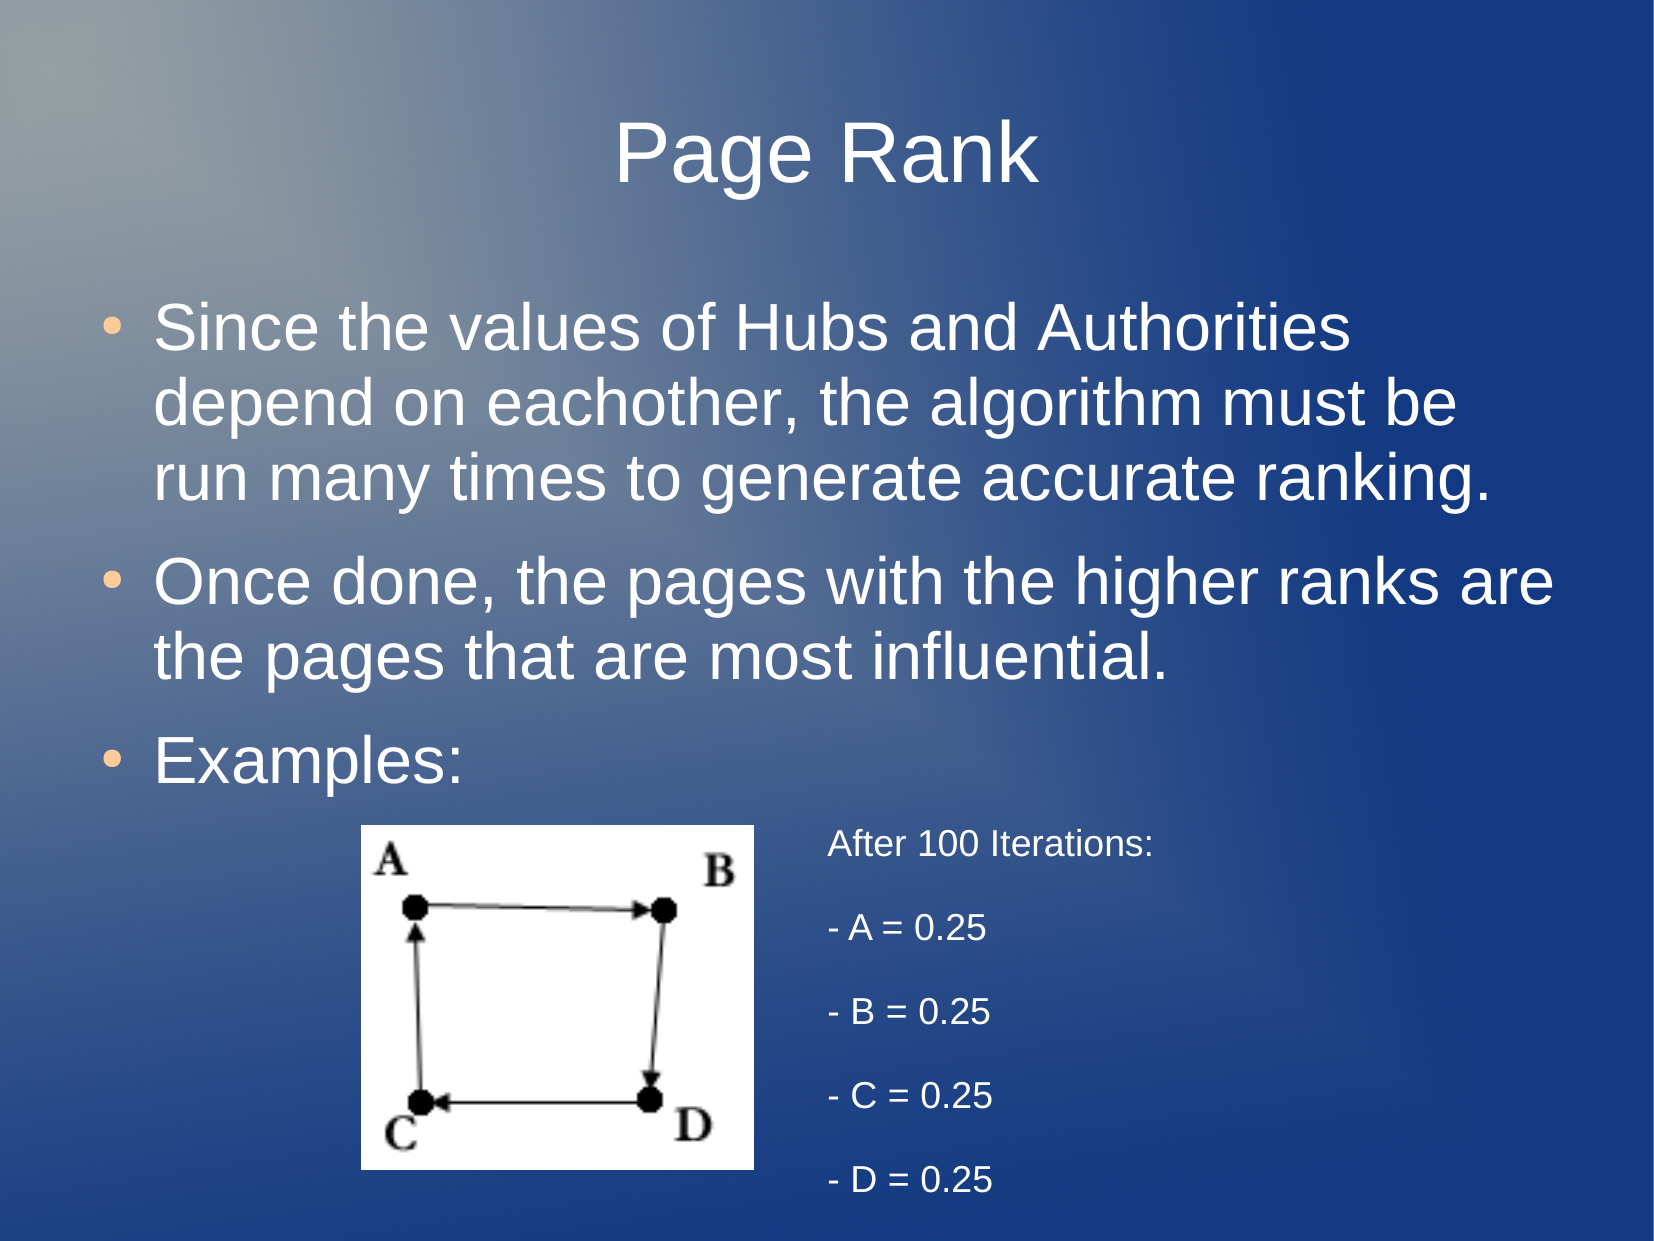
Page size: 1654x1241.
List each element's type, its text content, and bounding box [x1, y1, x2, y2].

text_box After 100 Iterations: - A = 0.25 - B = 0.25 - C = 0.25 - D = 0.25 [812, 814, 1205, 1208]
title Page Rank [82, 49, 1571, 257]
list Since the values of Hubs and Authorities depend on eachother, the algorithm must be run many times to generate accurate ranking. Once done, the pages with the higher ranks are the pages that are most influential. Examples: [82, 290, 1571, 815]
picture [0, 0, 1654, 1241]
